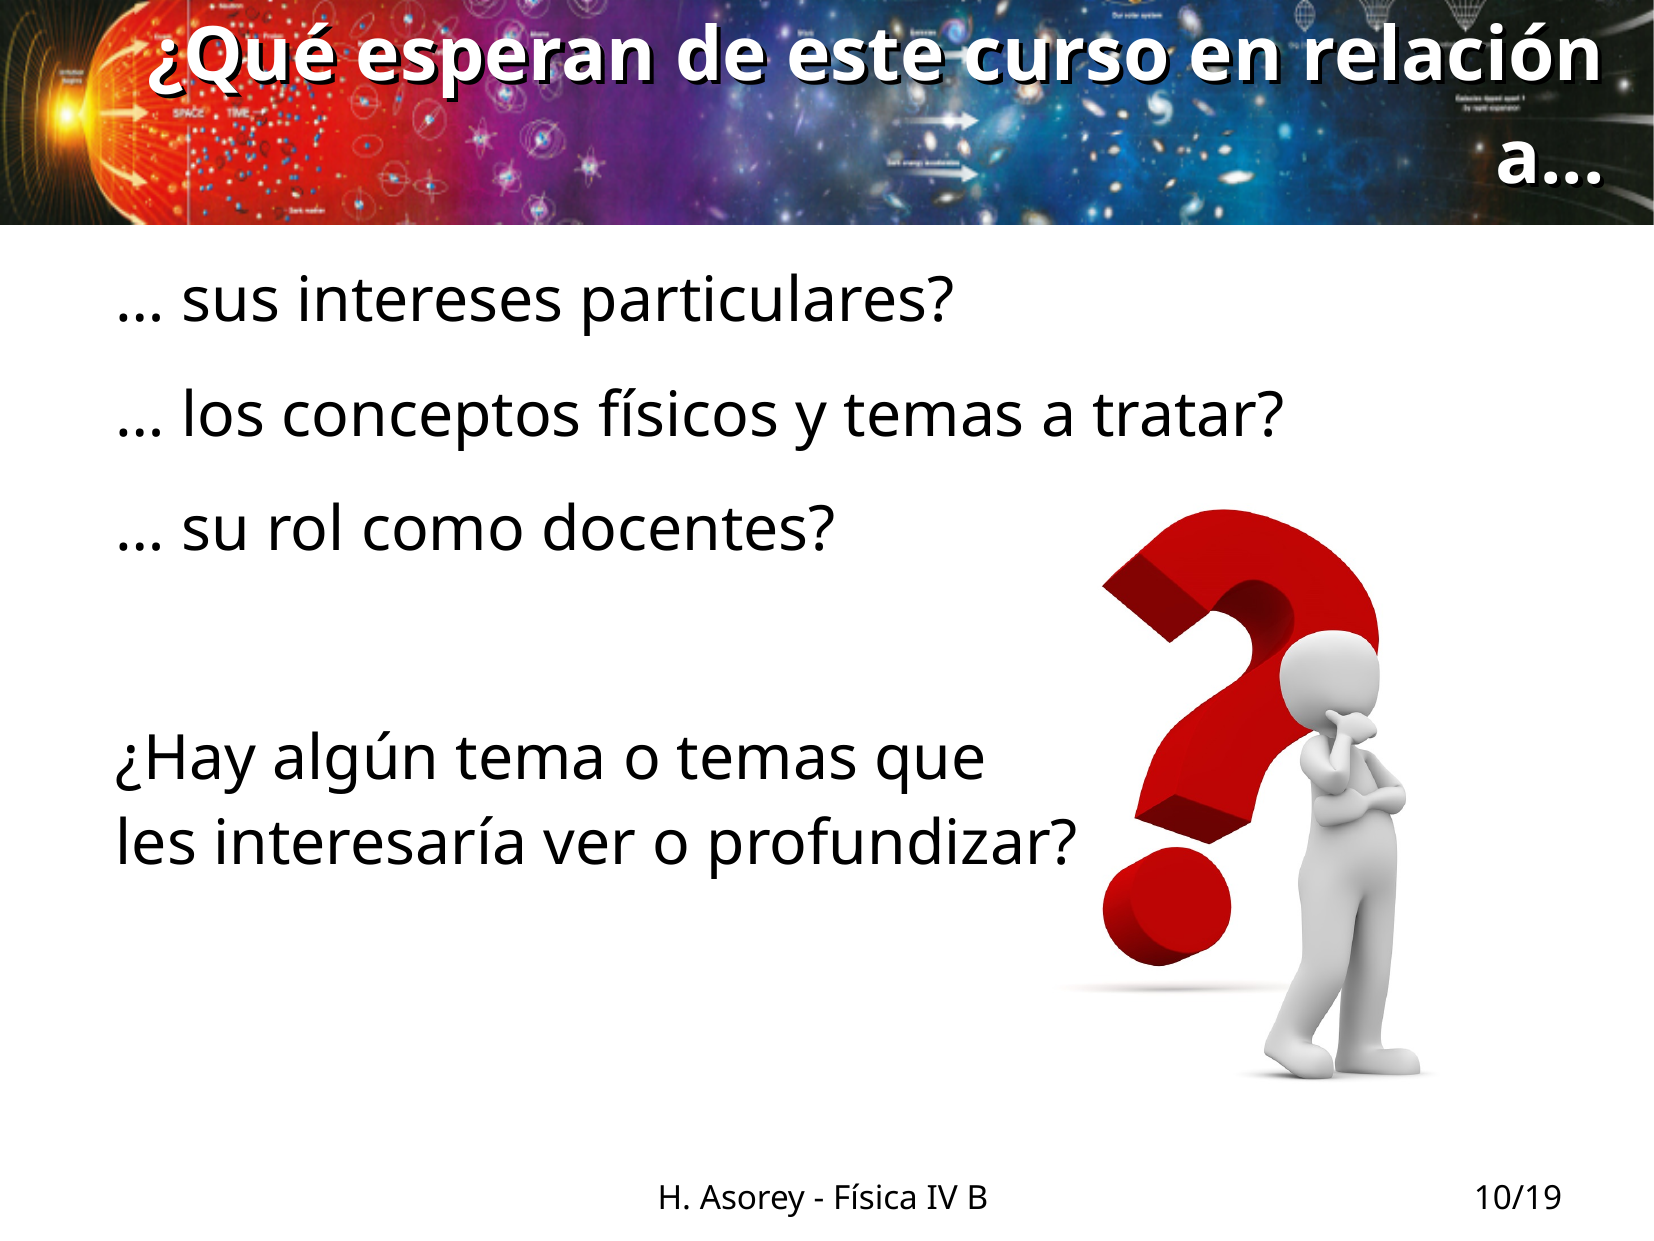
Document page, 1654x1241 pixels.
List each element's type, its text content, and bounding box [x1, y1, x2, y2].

list … sus intereses particulares? … los conceptos físicos y temas a tratar? … su rol como docentes? ¿Hay algún tema o temas que les interesaría ver o profundizar? [45, 255, 1606, 1156]
picture [930, 449, 1654, 1174]
picture [0, 0, 1654, 225]
title ¿Qué esperan de este curso en relación a... [45, 15, 1606, 191]
